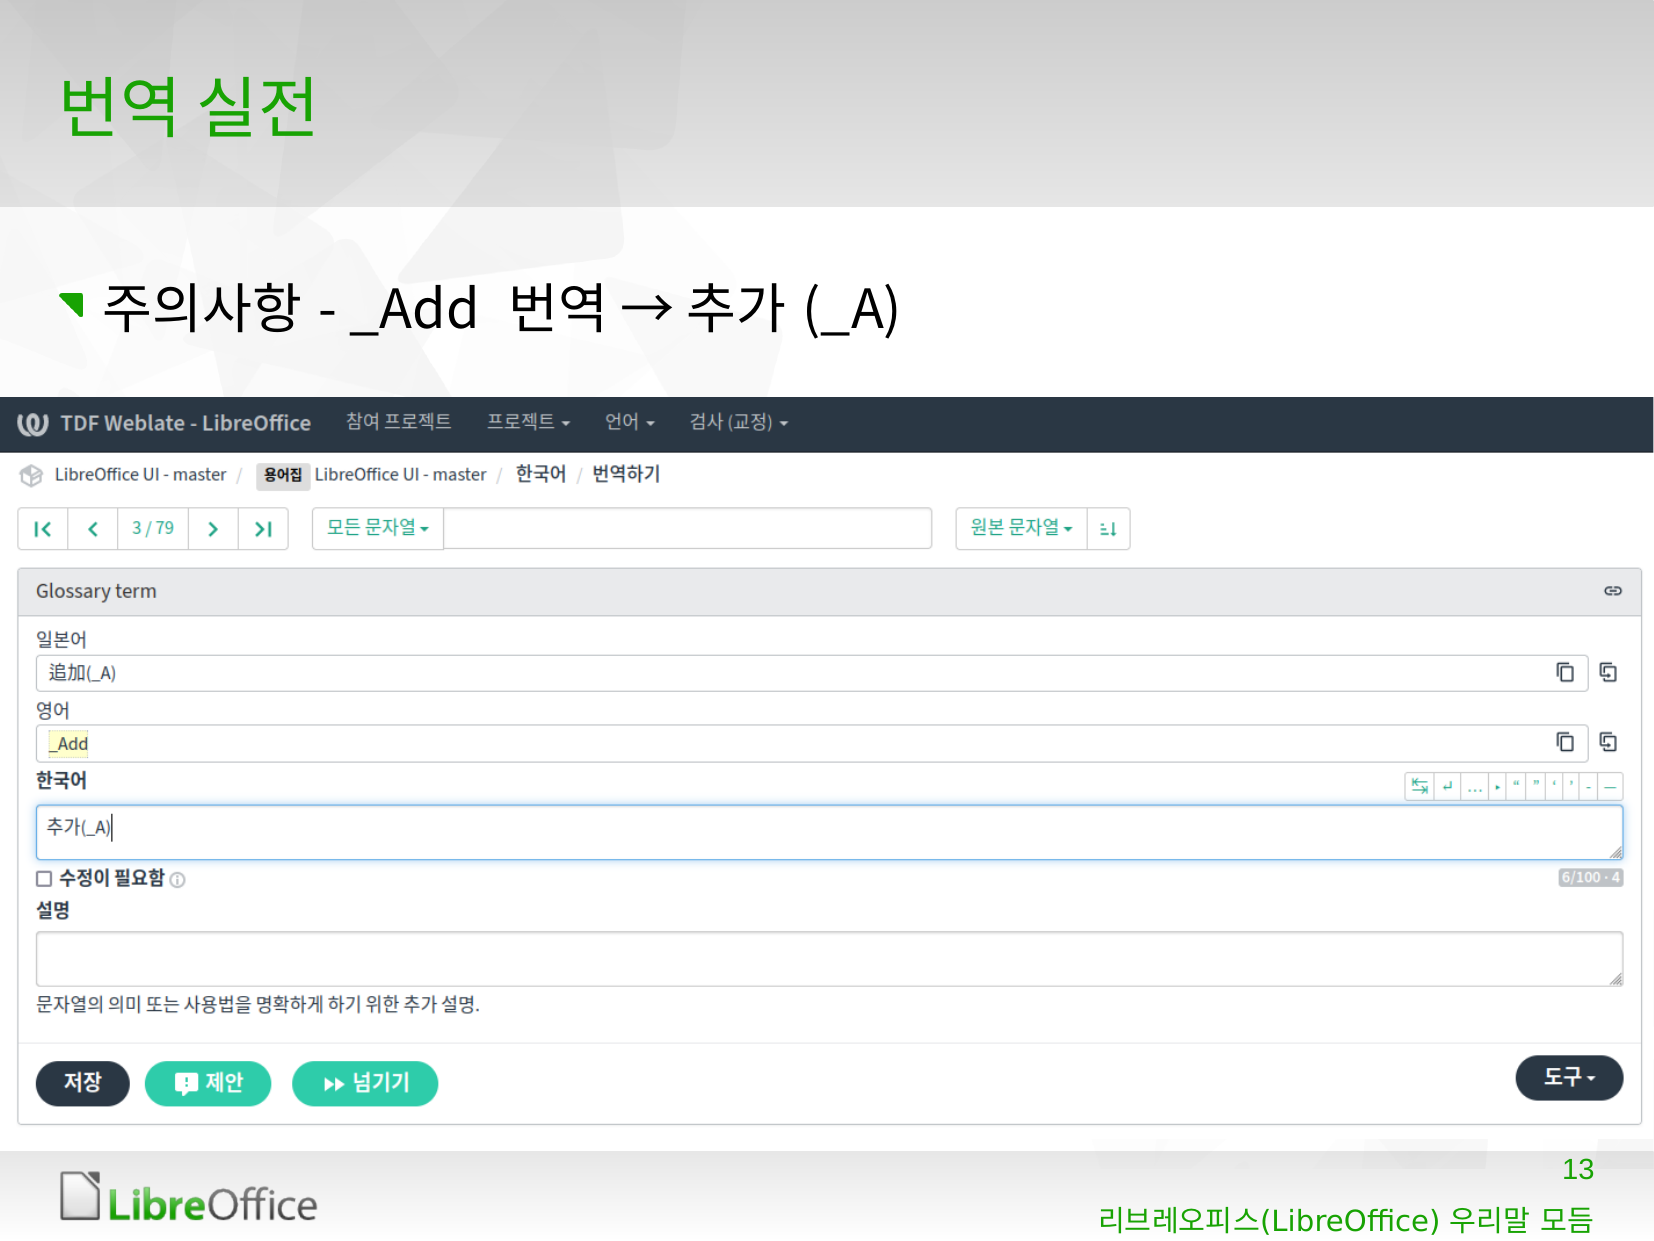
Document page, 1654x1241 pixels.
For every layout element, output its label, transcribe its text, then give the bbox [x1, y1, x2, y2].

list 주의사항- _Add 번역 → 추가(_A) [59, 265, 1595, 397]
title 번역 실전 [59, 29, 1595, 178]
picture [0, 0, 1654, 1169]
picture [41, 1152, 337, 1240]
